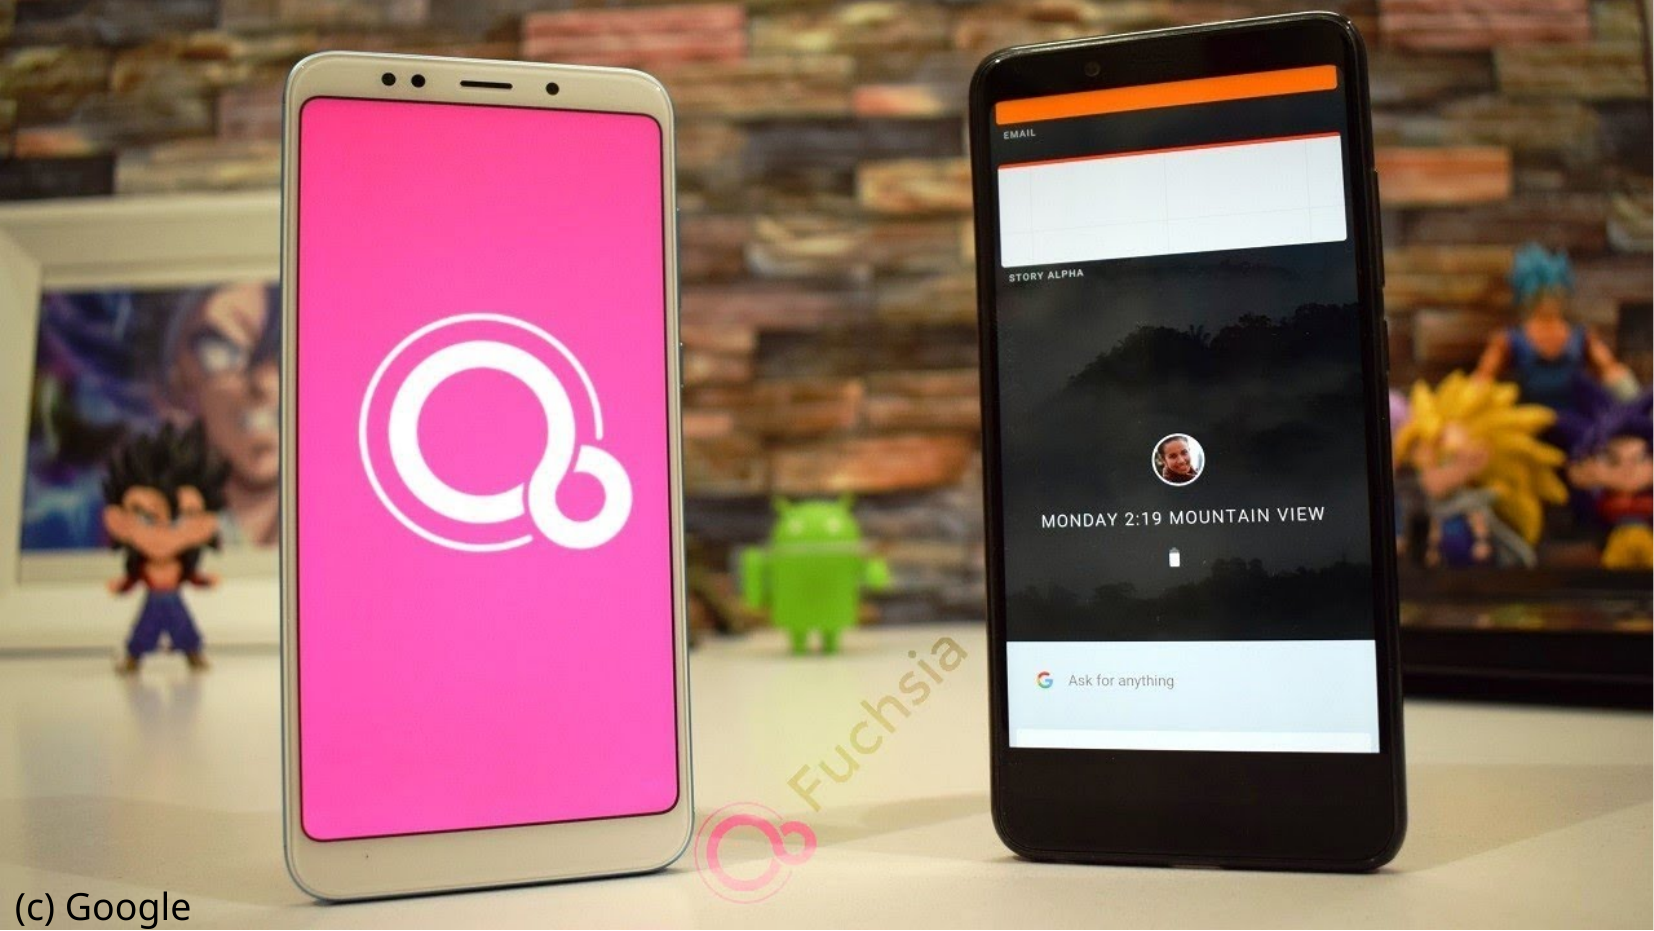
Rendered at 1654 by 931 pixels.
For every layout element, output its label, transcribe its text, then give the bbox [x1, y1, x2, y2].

text_box (c) Google [0, 873, 376, 931]
picture [0, 0, 1654, 931]
